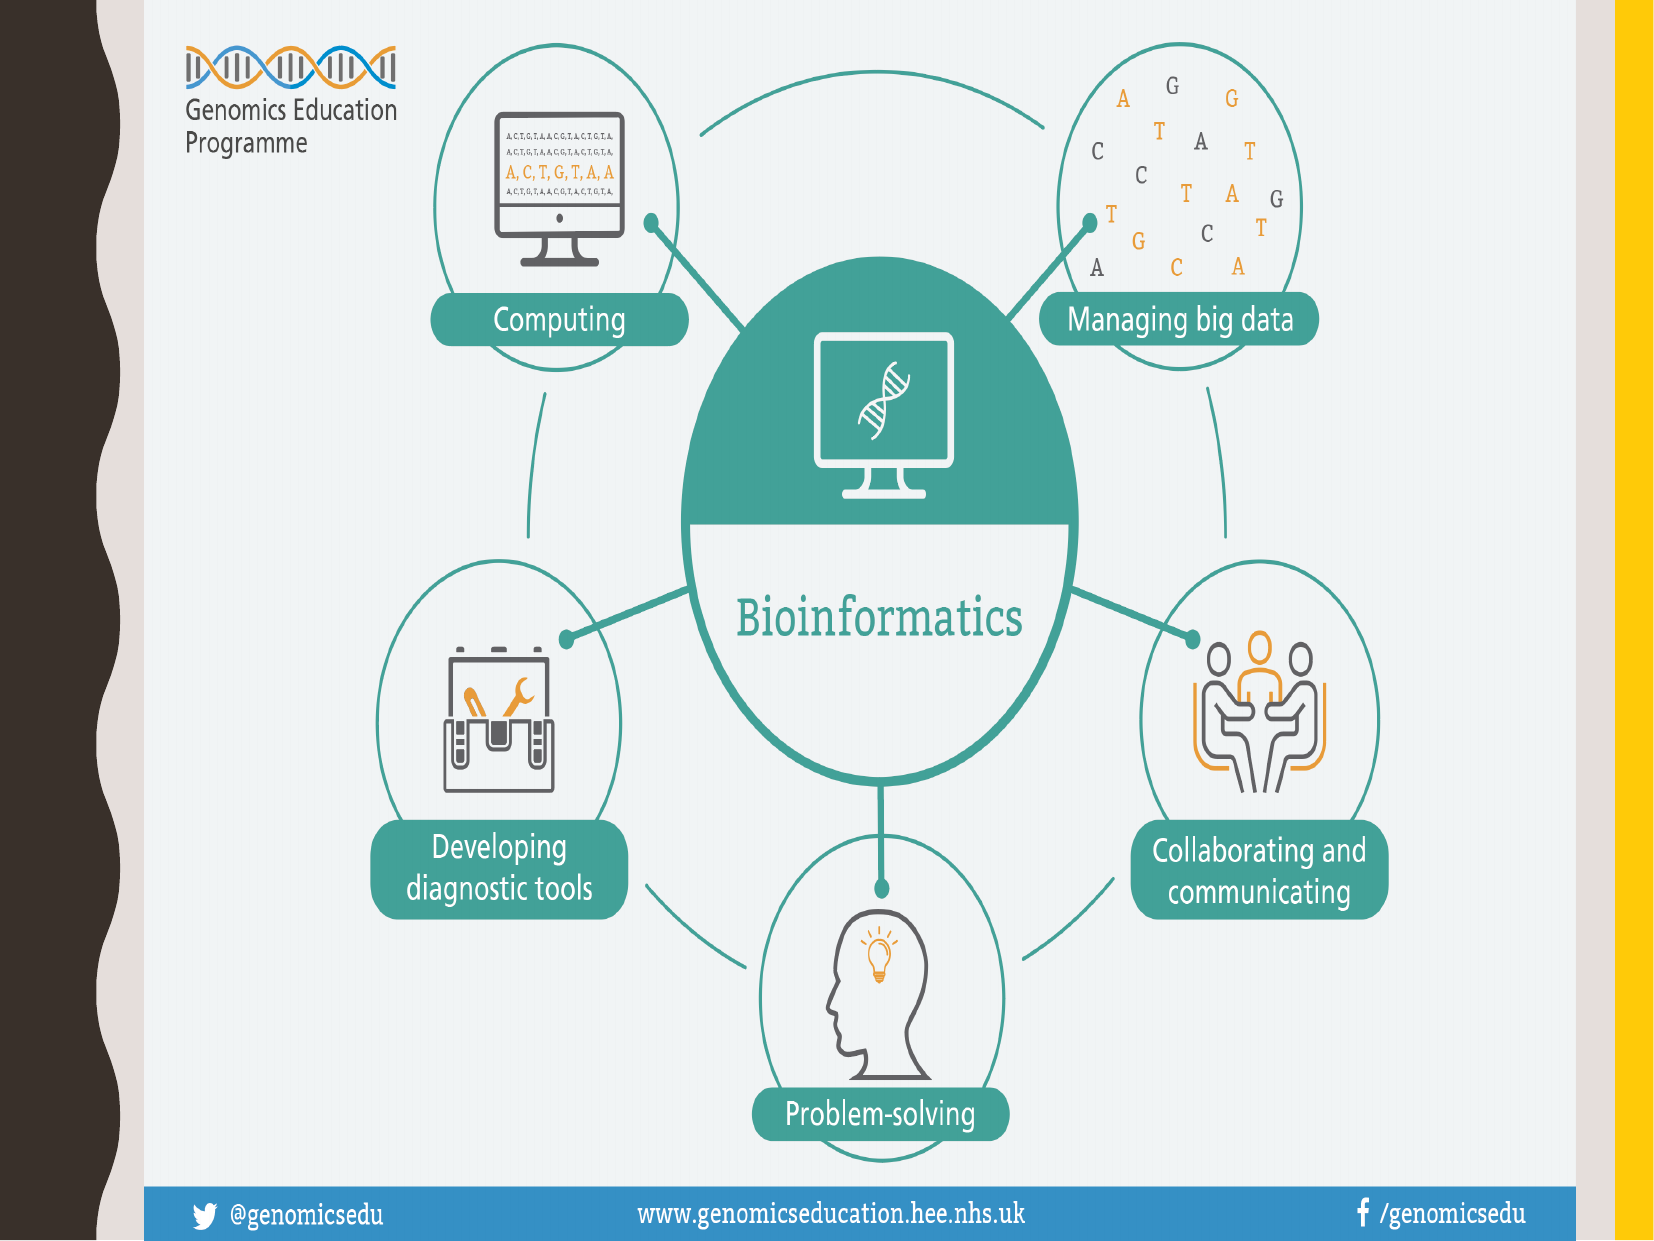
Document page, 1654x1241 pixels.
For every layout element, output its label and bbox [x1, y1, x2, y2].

picture [144, 0, 1576, 1241]
